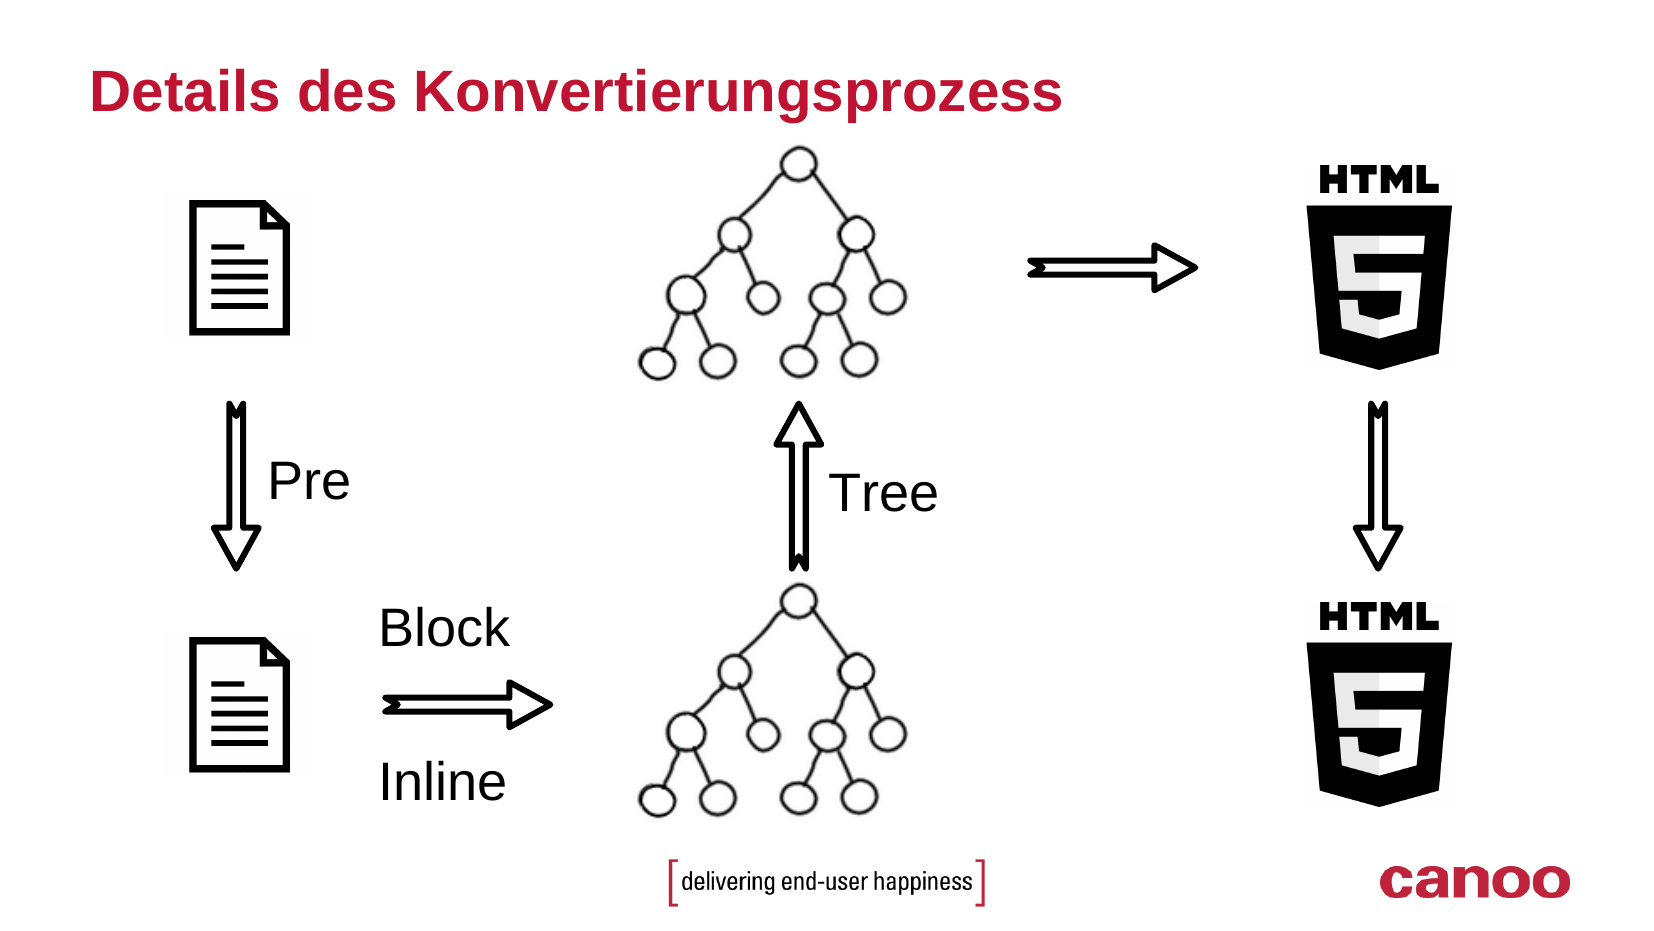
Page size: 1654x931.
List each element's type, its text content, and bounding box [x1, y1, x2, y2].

picture [1304, 165, 1455, 370]
picture [621, 579, 922, 830]
picture [621, 142, 922, 393]
text_box Inline [363, 738, 541, 819]
picture [164, 629, 315, 780]
picture [1304, 602, 1455, 807]
text_box Block [363, 585, 541, 665]
picture [164, 192, 315, 343]
text_box Pre [252, 437, 430, 518]
title Details des Konvertierungsprozess [75, 45, 1591, 136]
text_box Tree [813, 449, 979, 530]
picture [1380, 866, 1570, 898]
picture [662, 855, 991, 910]
